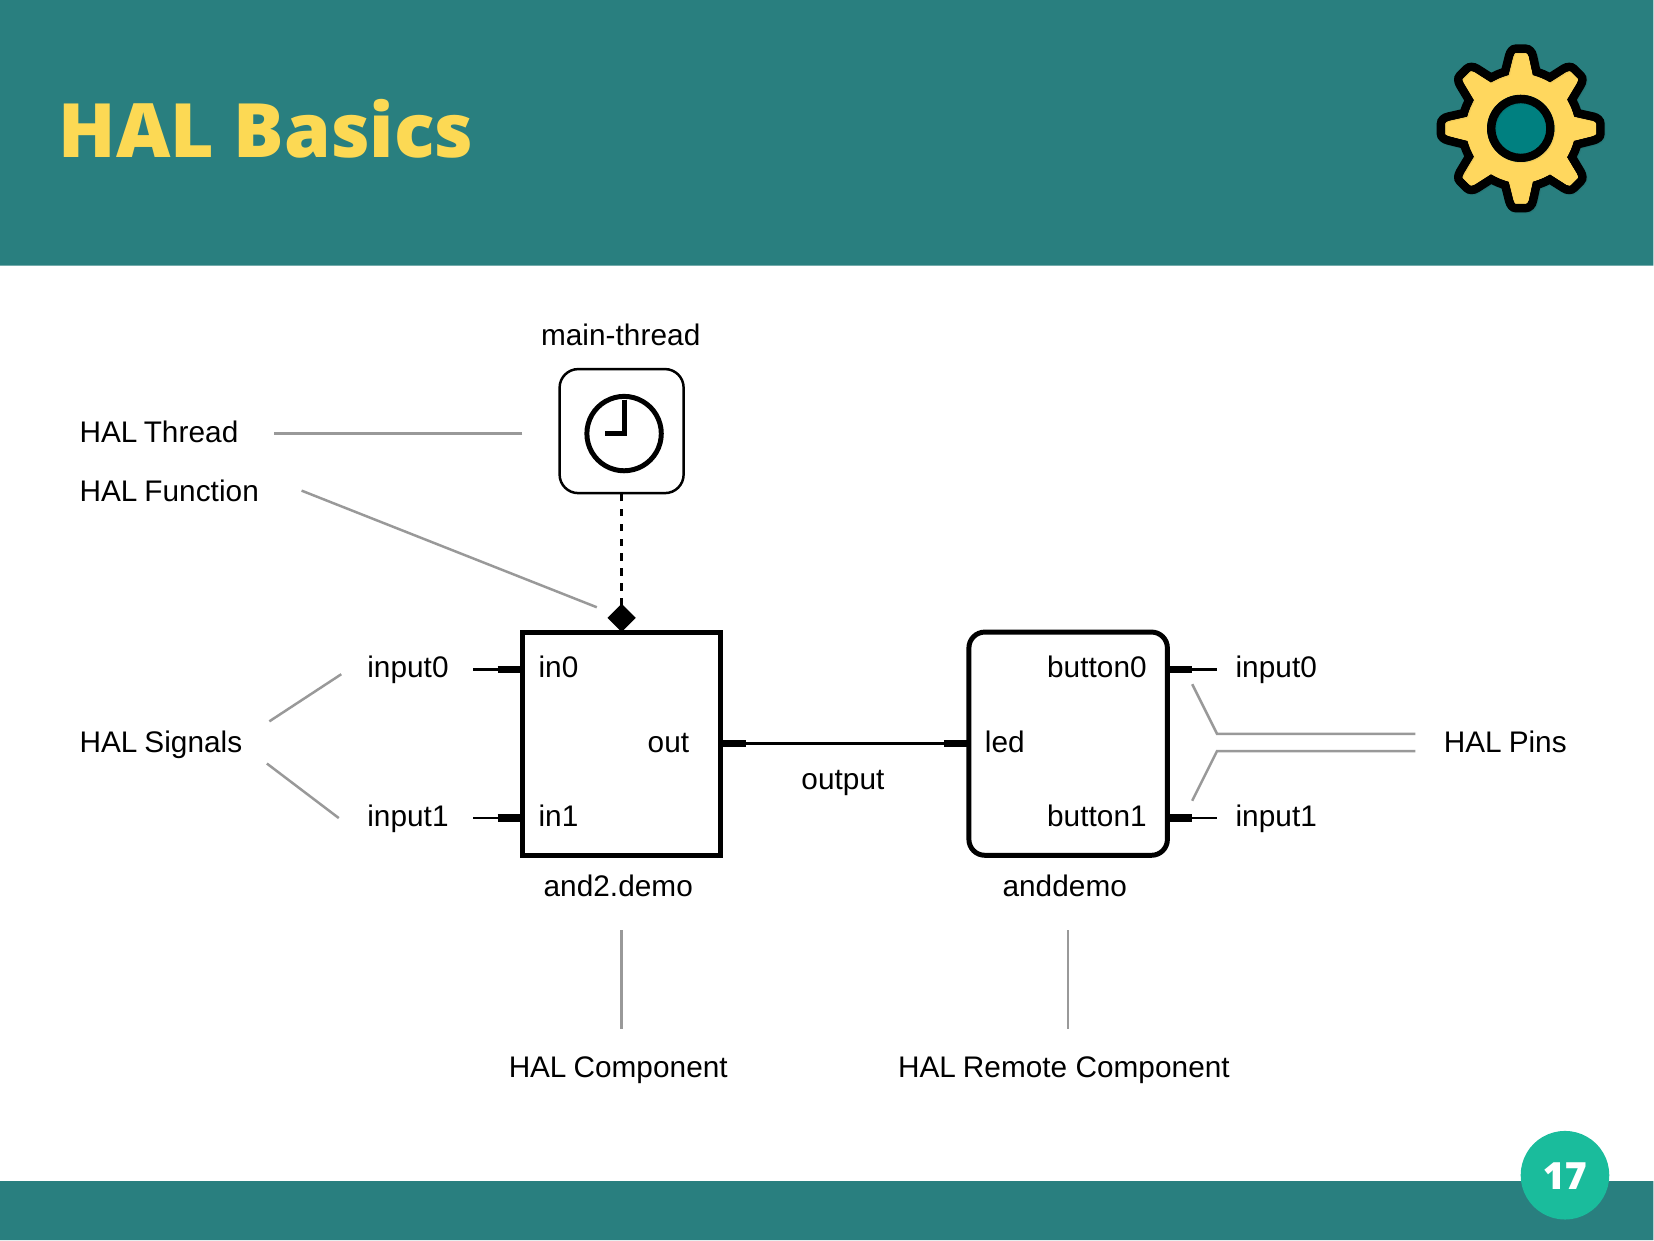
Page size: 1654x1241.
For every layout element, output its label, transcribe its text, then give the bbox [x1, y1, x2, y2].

title HAL Basics [59, 49, 1595, 207]
picture [70, 307, 1619, 1099]
